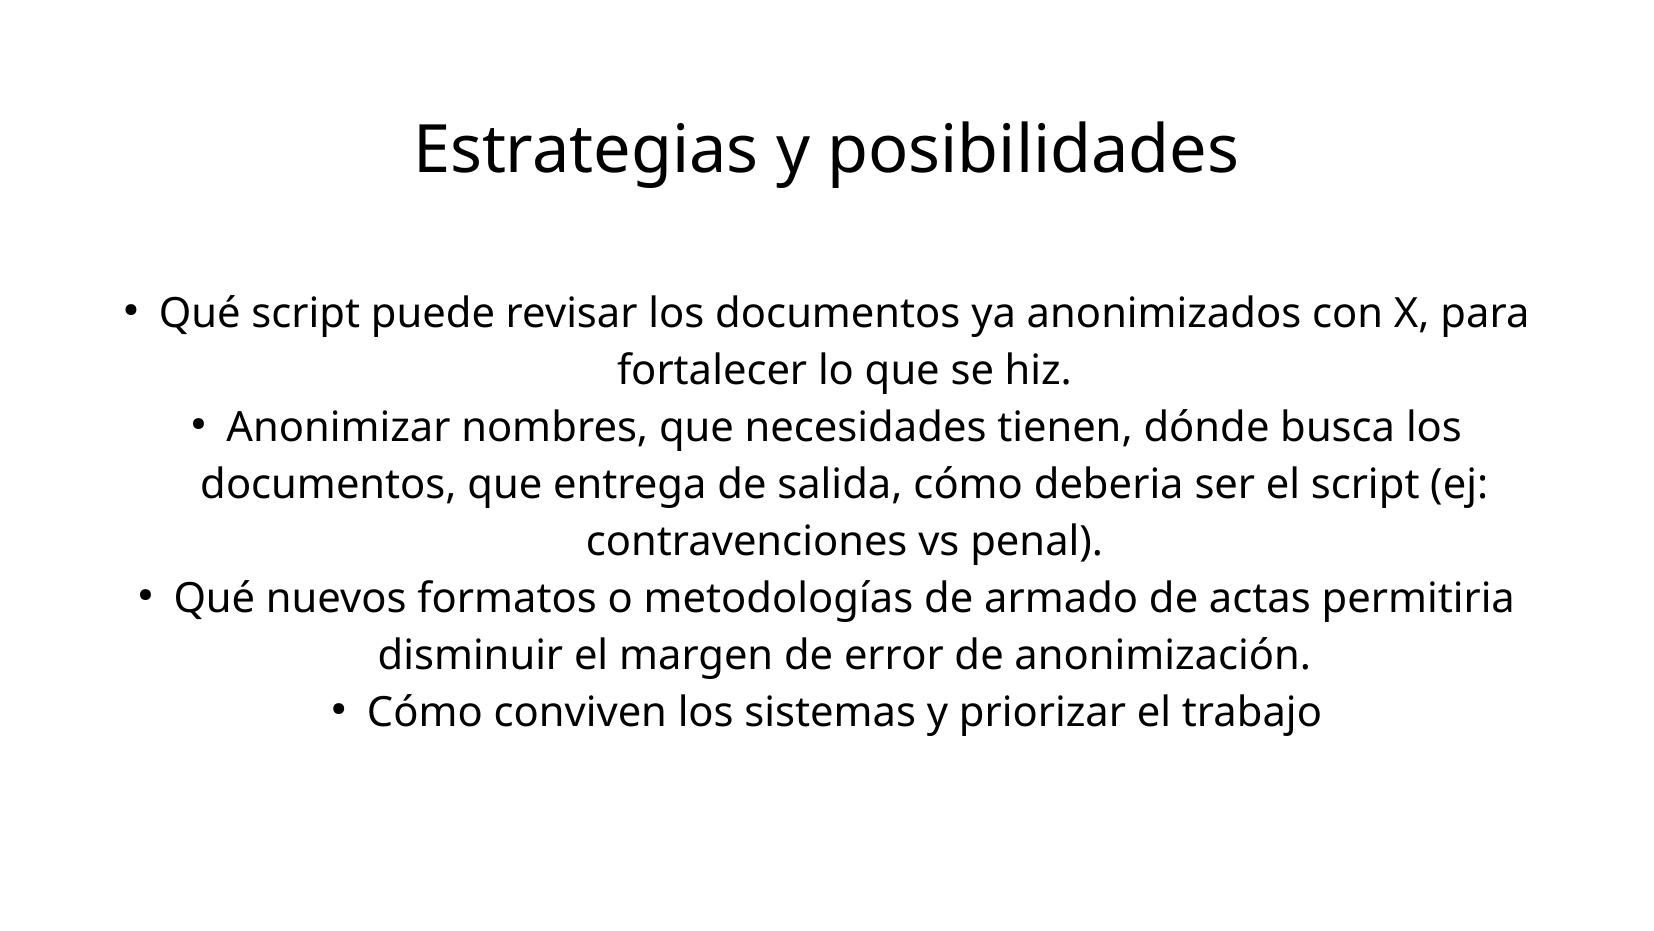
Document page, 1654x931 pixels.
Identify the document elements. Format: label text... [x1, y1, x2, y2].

subtitle Estrategias y posibilidades Qué script puede revisar los documentos ya anonimizados con X, para fortalecer lo que se hiz. Anonimizar nombres, que necesidades tienen, dónde busca los documentos, que entrega de salida, cómo deberia ser el script (ej: contravenciones vs penal). Qué nuevos formatos o metodologías de armado de actas permitiria disminuir el margen de error de anonimización. Cómo conviven los sistemas y priorizar el trabajo [82, 105, 1571, 826]
